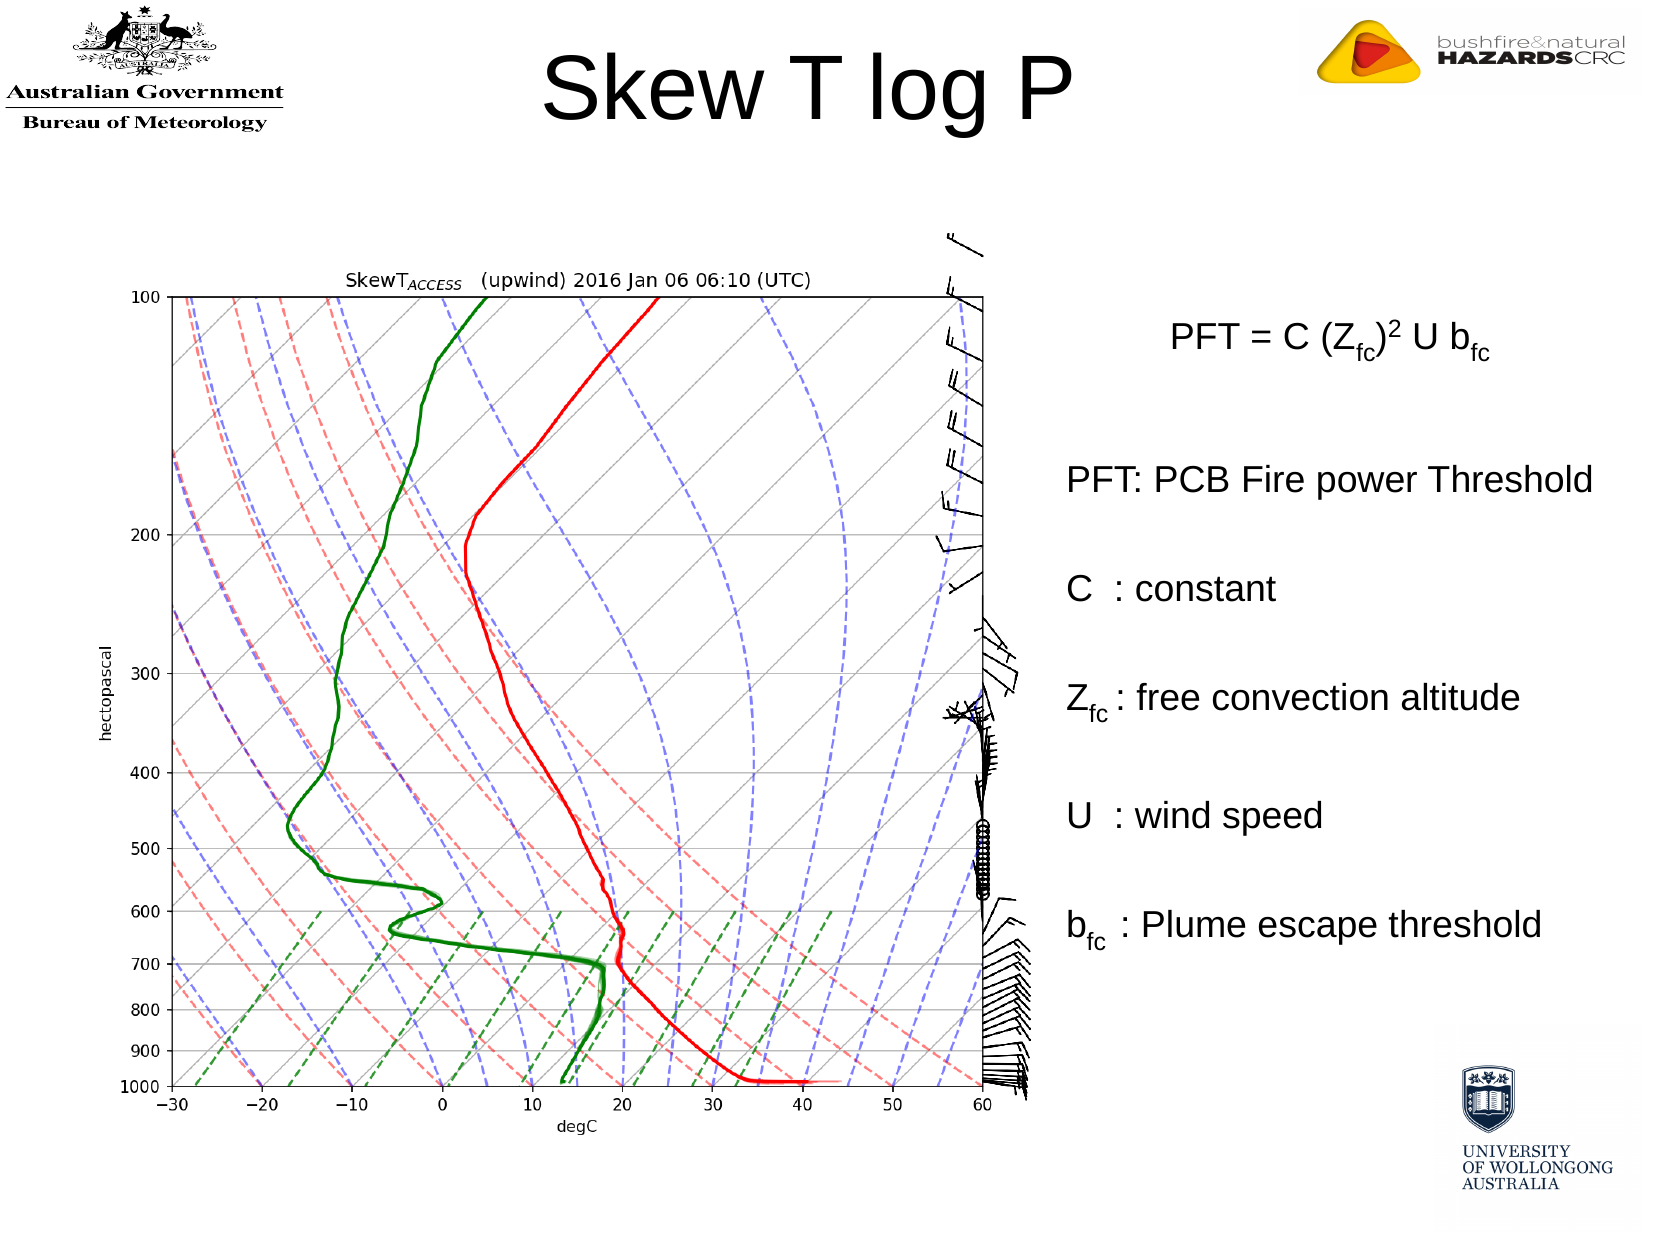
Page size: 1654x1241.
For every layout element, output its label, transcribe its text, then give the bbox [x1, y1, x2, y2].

picture [1329, 8, 1642, 95]
title Skew T log P [289, 0, 1329, 166]
picture [5, 5, 284, 132]
picture [1433, 1023, 1642, 1232]
picture [41, 171, 1087, 1217]
text_box PFT = C (Zfc)2 U bfc PFT: PCB Fire power Threshold C : constant Zfc : free convection altitude U : wind speed bfc : Plume escape threshold [1051, 307, 1619, 1024]
